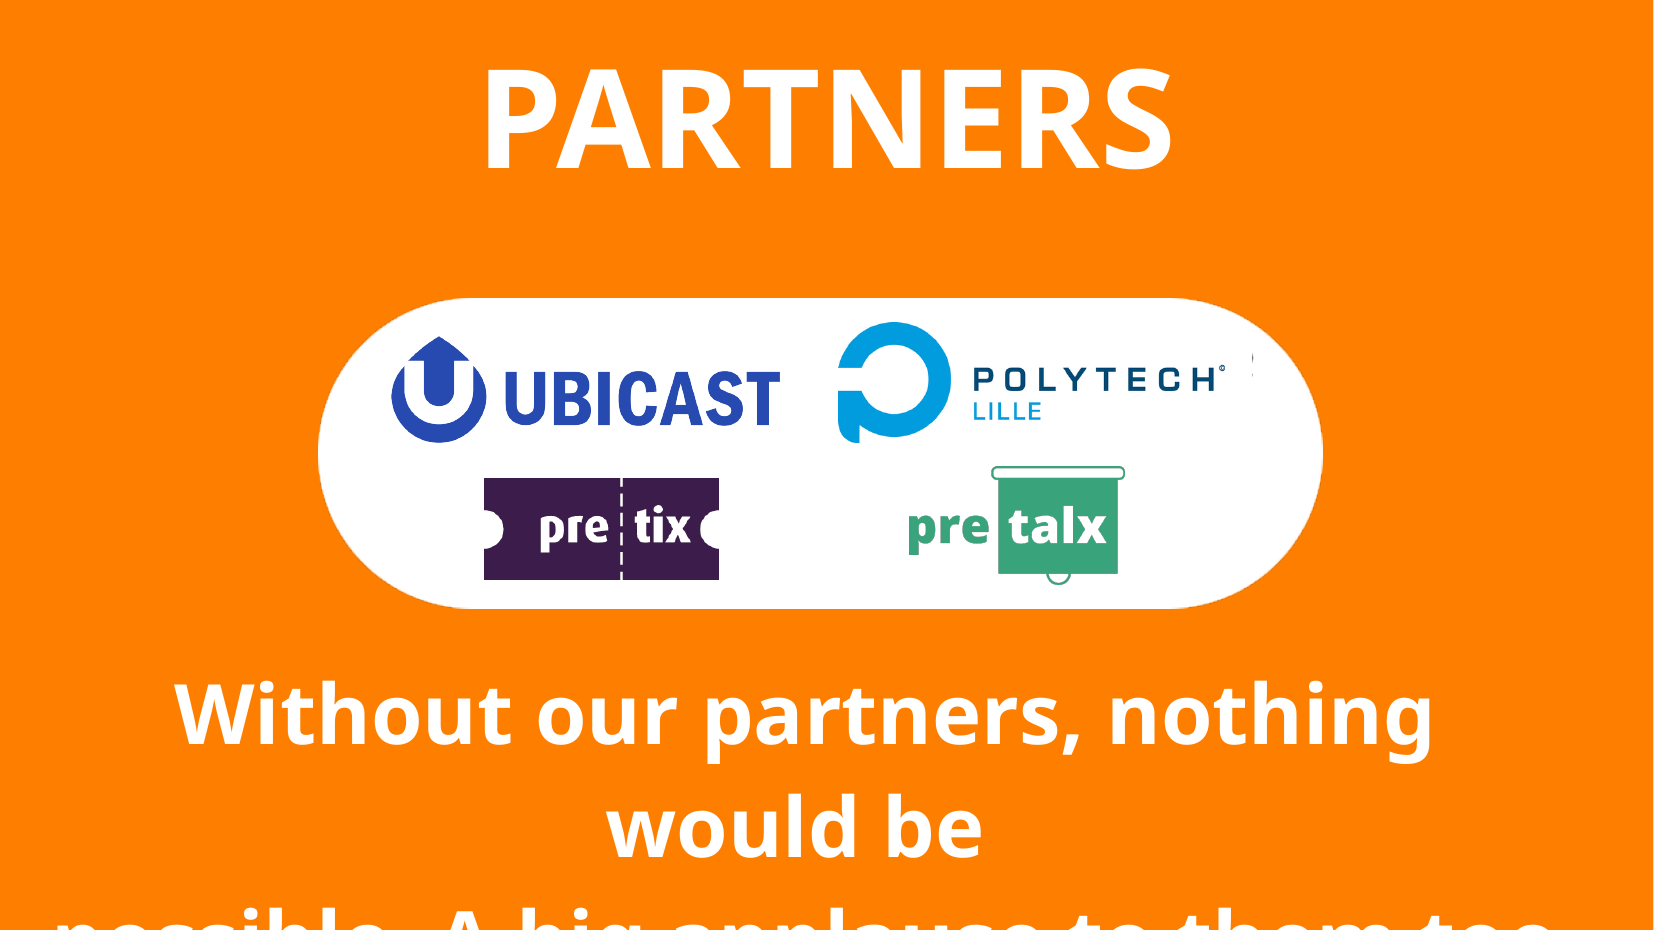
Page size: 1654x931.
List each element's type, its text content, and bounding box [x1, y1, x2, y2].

text_box [401, 324, 1252, 597]
picture [318, 298, 1323, 609]
title Without our partners, nothing would be possible. A big applause to them too 🥰 [42, 655, 1570, 931]
title PARTNERS [82, 37, 1571, 193]
